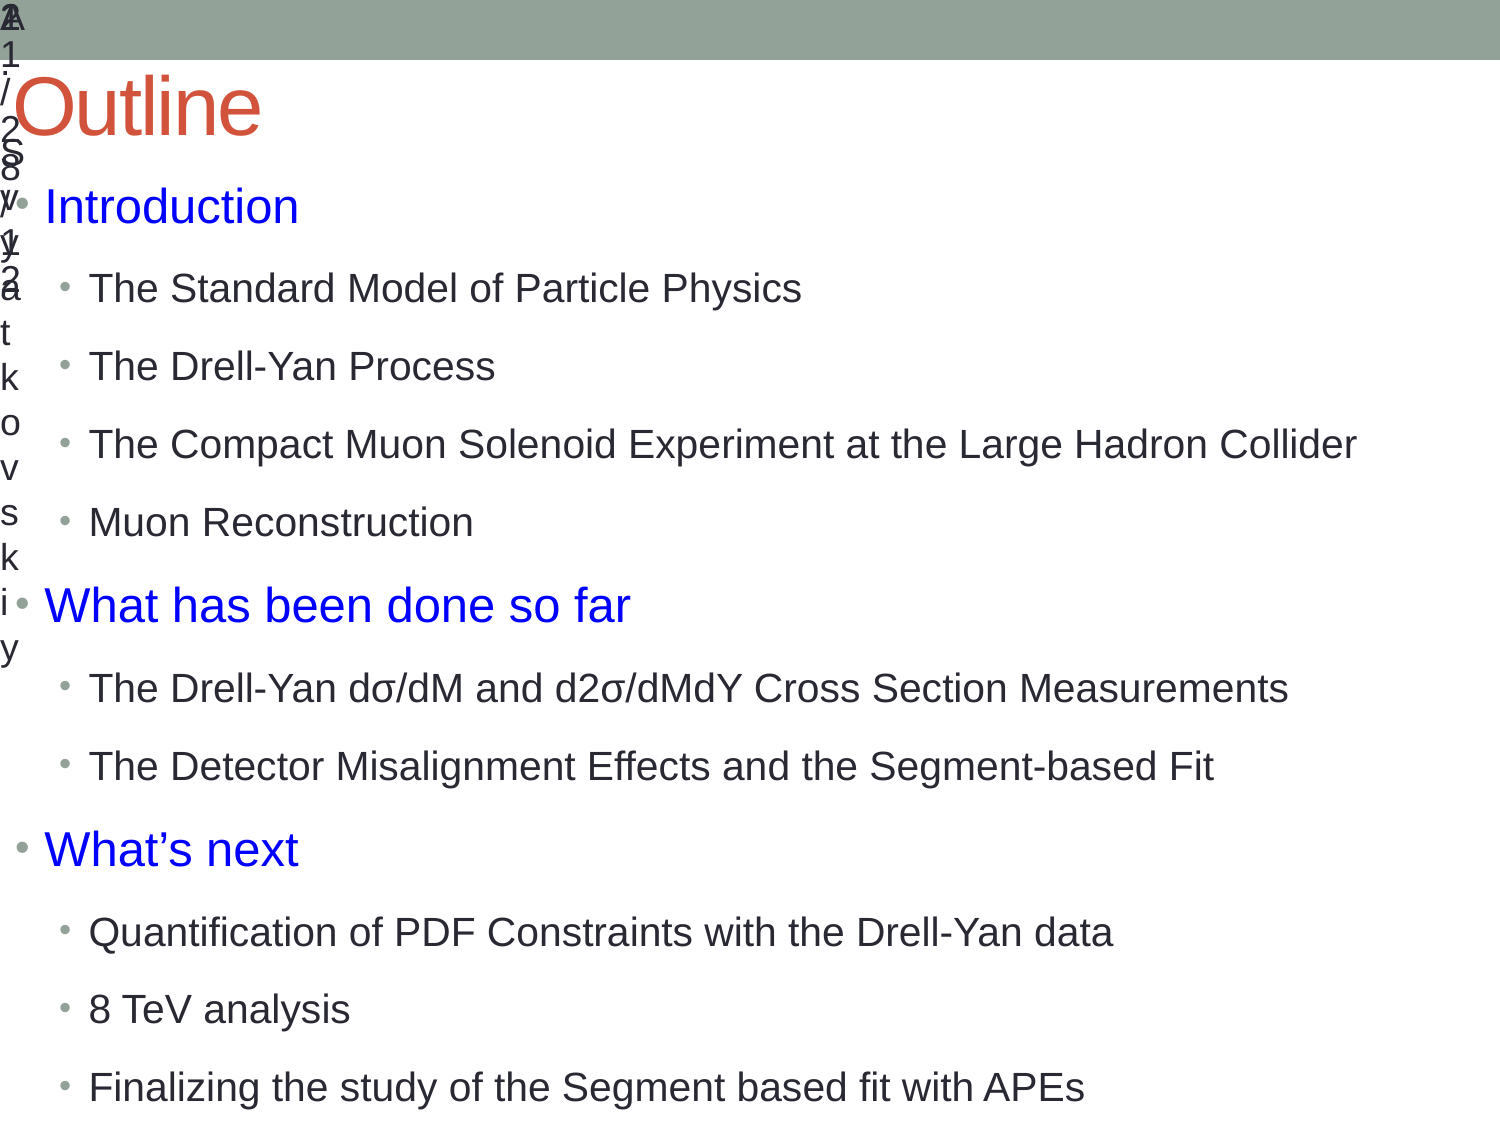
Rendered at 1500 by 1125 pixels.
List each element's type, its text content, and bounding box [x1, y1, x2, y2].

title Outline [0, 20, 1348, 166]
list Introduction The Standard Model of Particle Physics The Drell-Yan Process The Compact Muon Solenoid Experiment at the Large Hadron Collider Muon Reconstruction What has been done so far The Drell-Yan dσ/dM and d2σ/dMdY Cross Section Measurements The Detector Misalignment Effects and the Segment-based Fit What’s next Quantification of PDF Constraints with the Drell-Yan data 8 TeV analysis Finalizing the study of the Segment based fit with APEs [0, 166, 1500, 1125]
